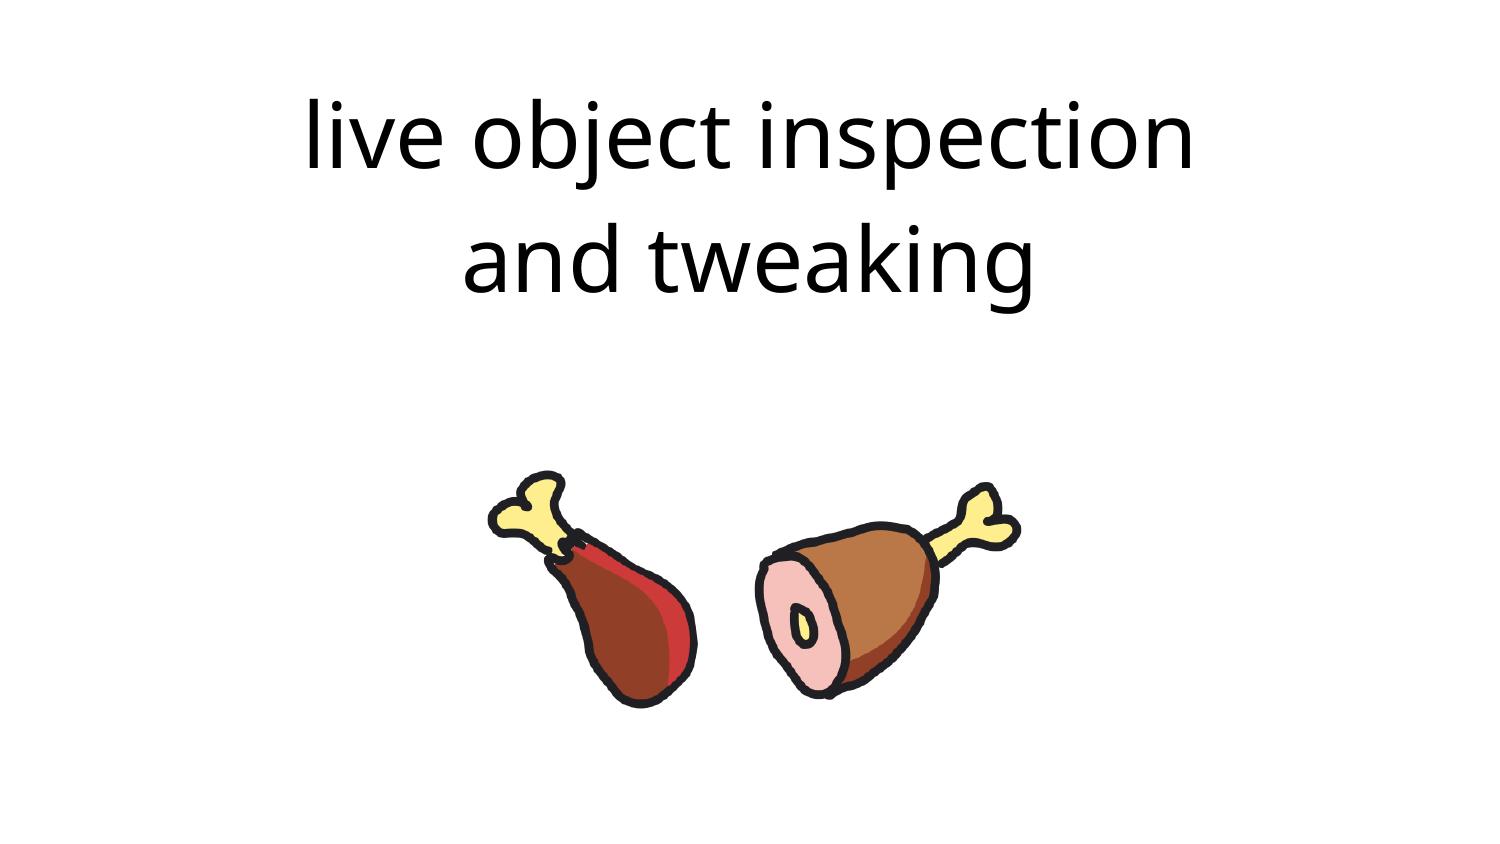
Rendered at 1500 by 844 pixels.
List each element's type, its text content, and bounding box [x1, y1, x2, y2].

picture [465, 450, 1035, 723]
title live object inspection and tweaking [51, 54, 1449, 583]
